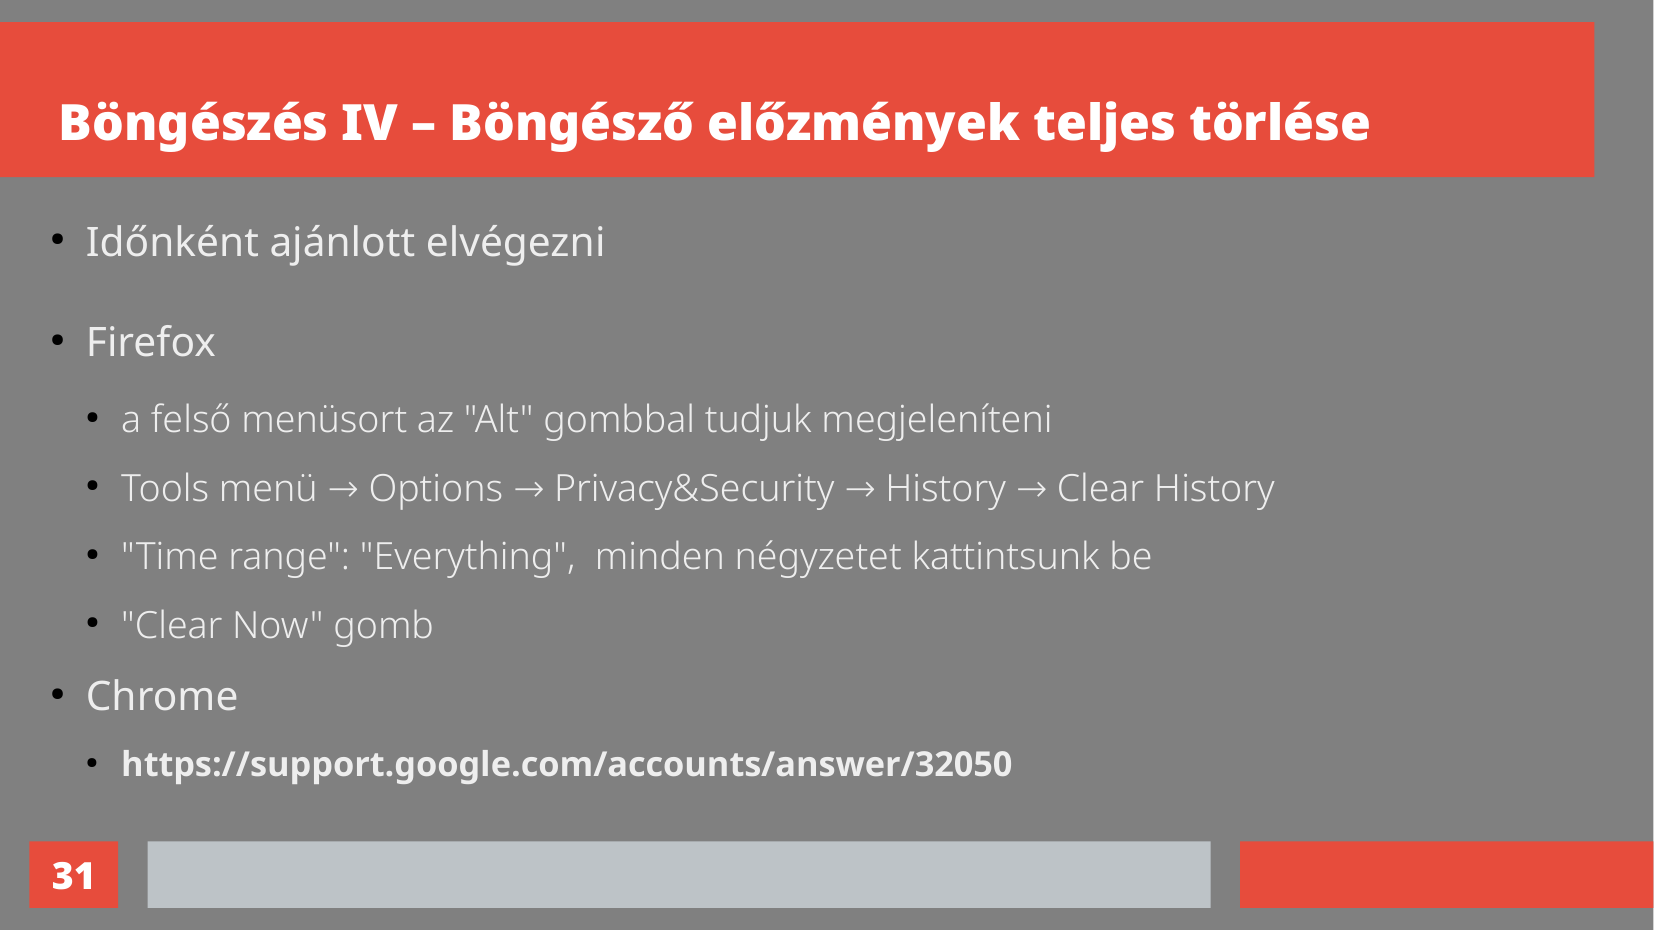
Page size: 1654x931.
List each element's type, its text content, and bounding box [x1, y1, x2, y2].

list Időnként ajánlott elvégezni Firefox a felső menüsort az "Alt" gombbal tudjuk megjeleníteni Tools menü → Options → Privacy&Security → History → Clear History "Time range": "Everything", minden négyzetet kattintsunk be "Clear Now" gomb Chrome https://support.google.com/accounts/answer/32050 [50, 212, 1591, 828]
title Böngészés IV – Böngésző előzmények teljes törlése [58, 44, 1595, 155]
